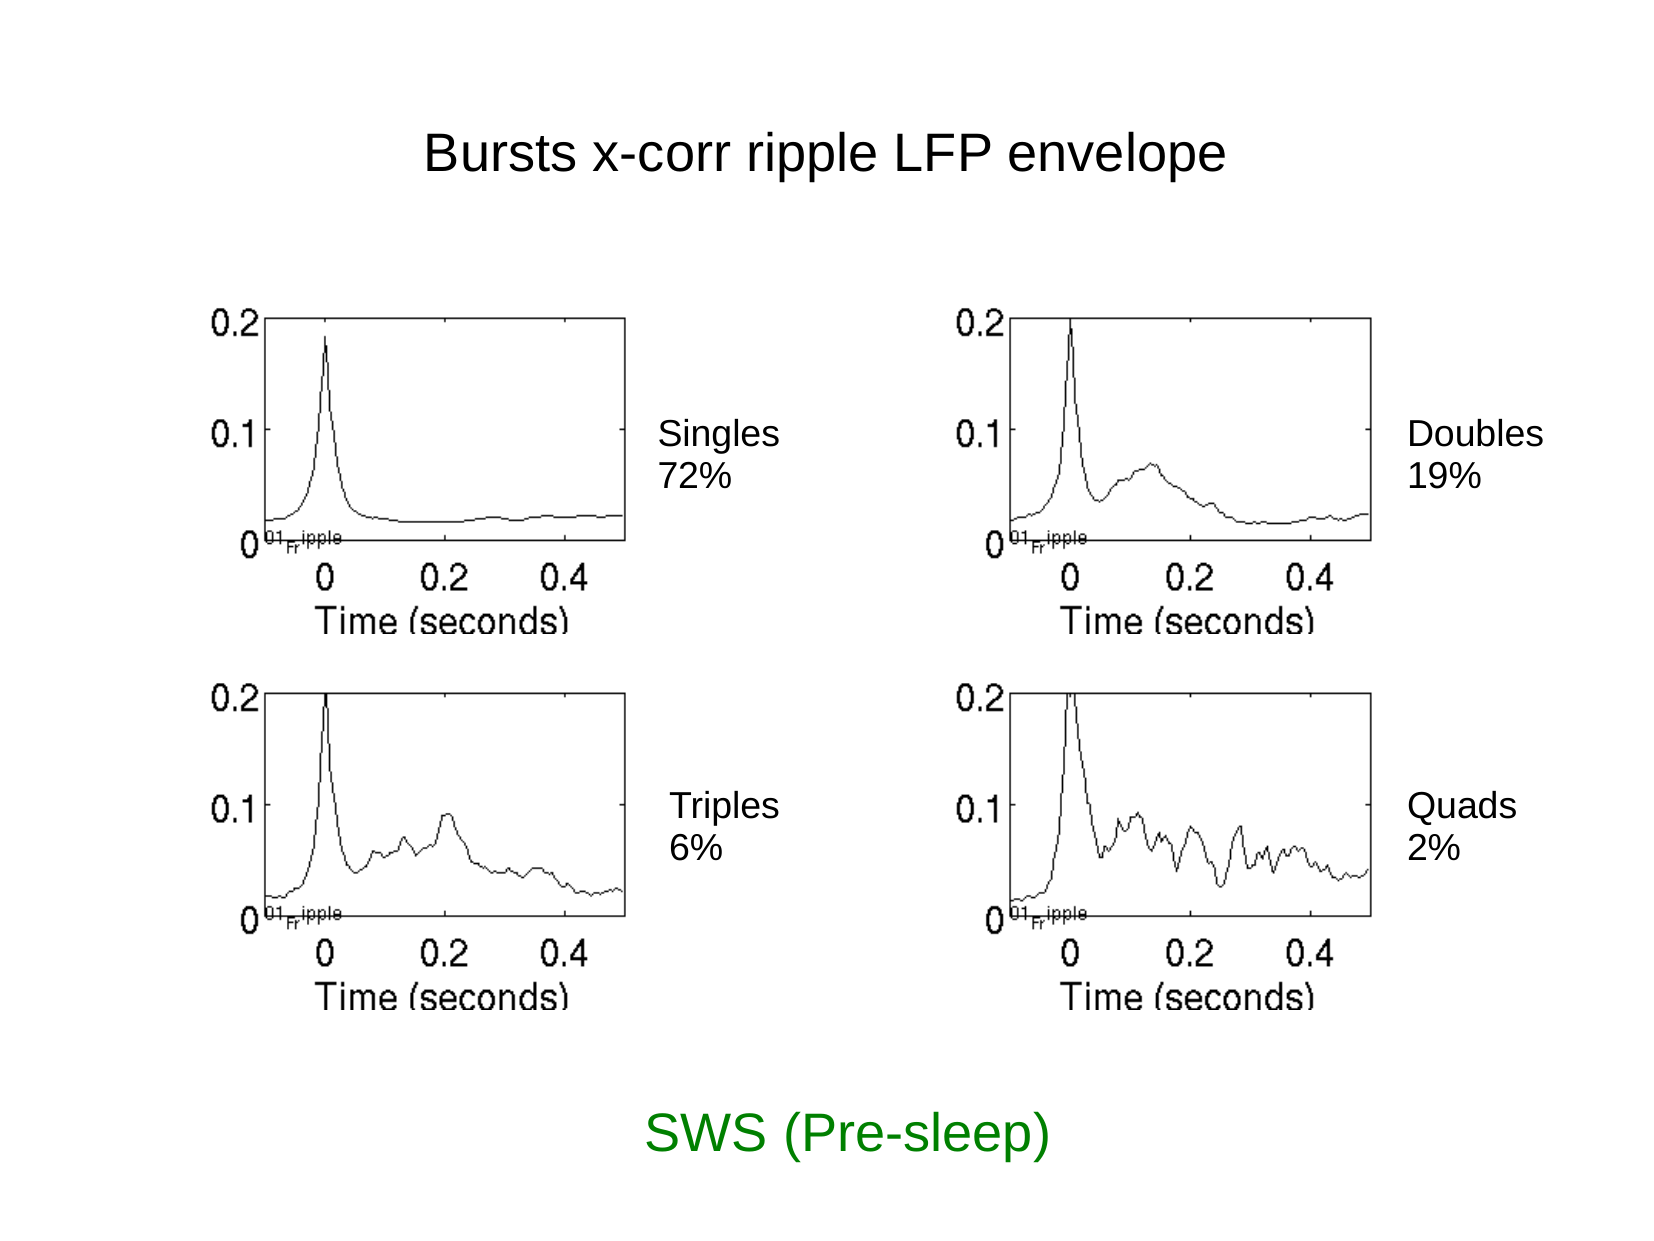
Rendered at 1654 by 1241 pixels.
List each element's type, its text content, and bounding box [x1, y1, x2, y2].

text_box SWS (Pre-sleep) [629, 1094, 1067, 1171]
picture [206, 290, 669, 634]
picture [951, 665, 1415, 1010]
picture [951, 290, 1415, 634]
text_box Quads 2% [1392, 777, 1533, 877]
title Bursts x-corr ripple LFP envelope [82, 49, 1571, 257]
text_box Triples 6% [669, 777, 795, 877]
picture [206, 665, 669, 1010]
text_box Doubles 19% [1392, 405, 1560, 504]
text_box Singles 72% [642, 405, 795, 504]
